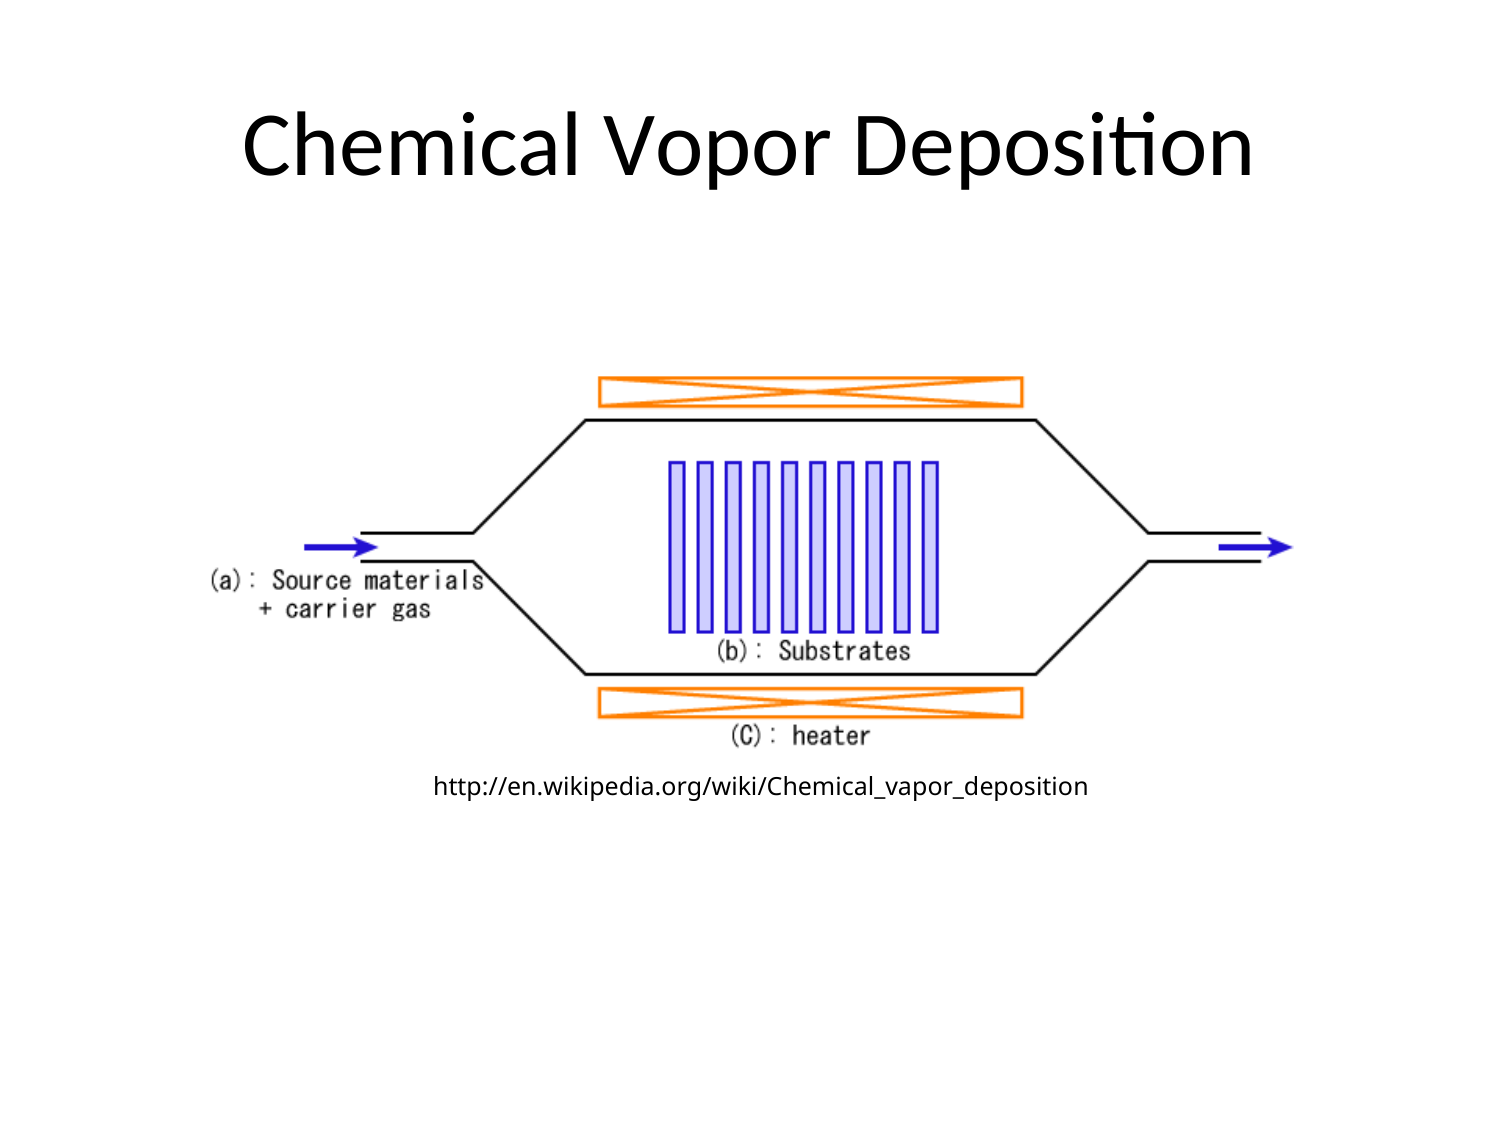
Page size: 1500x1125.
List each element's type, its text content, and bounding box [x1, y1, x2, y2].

title Chemical Vopor Deposition [75, 45, 1426, 233]
picture [206, 375, 1294, 750]
text_box http://en.wikipedia.org/wiki/Chemical_vapor_deposition [418, 762, 1105, 808]
